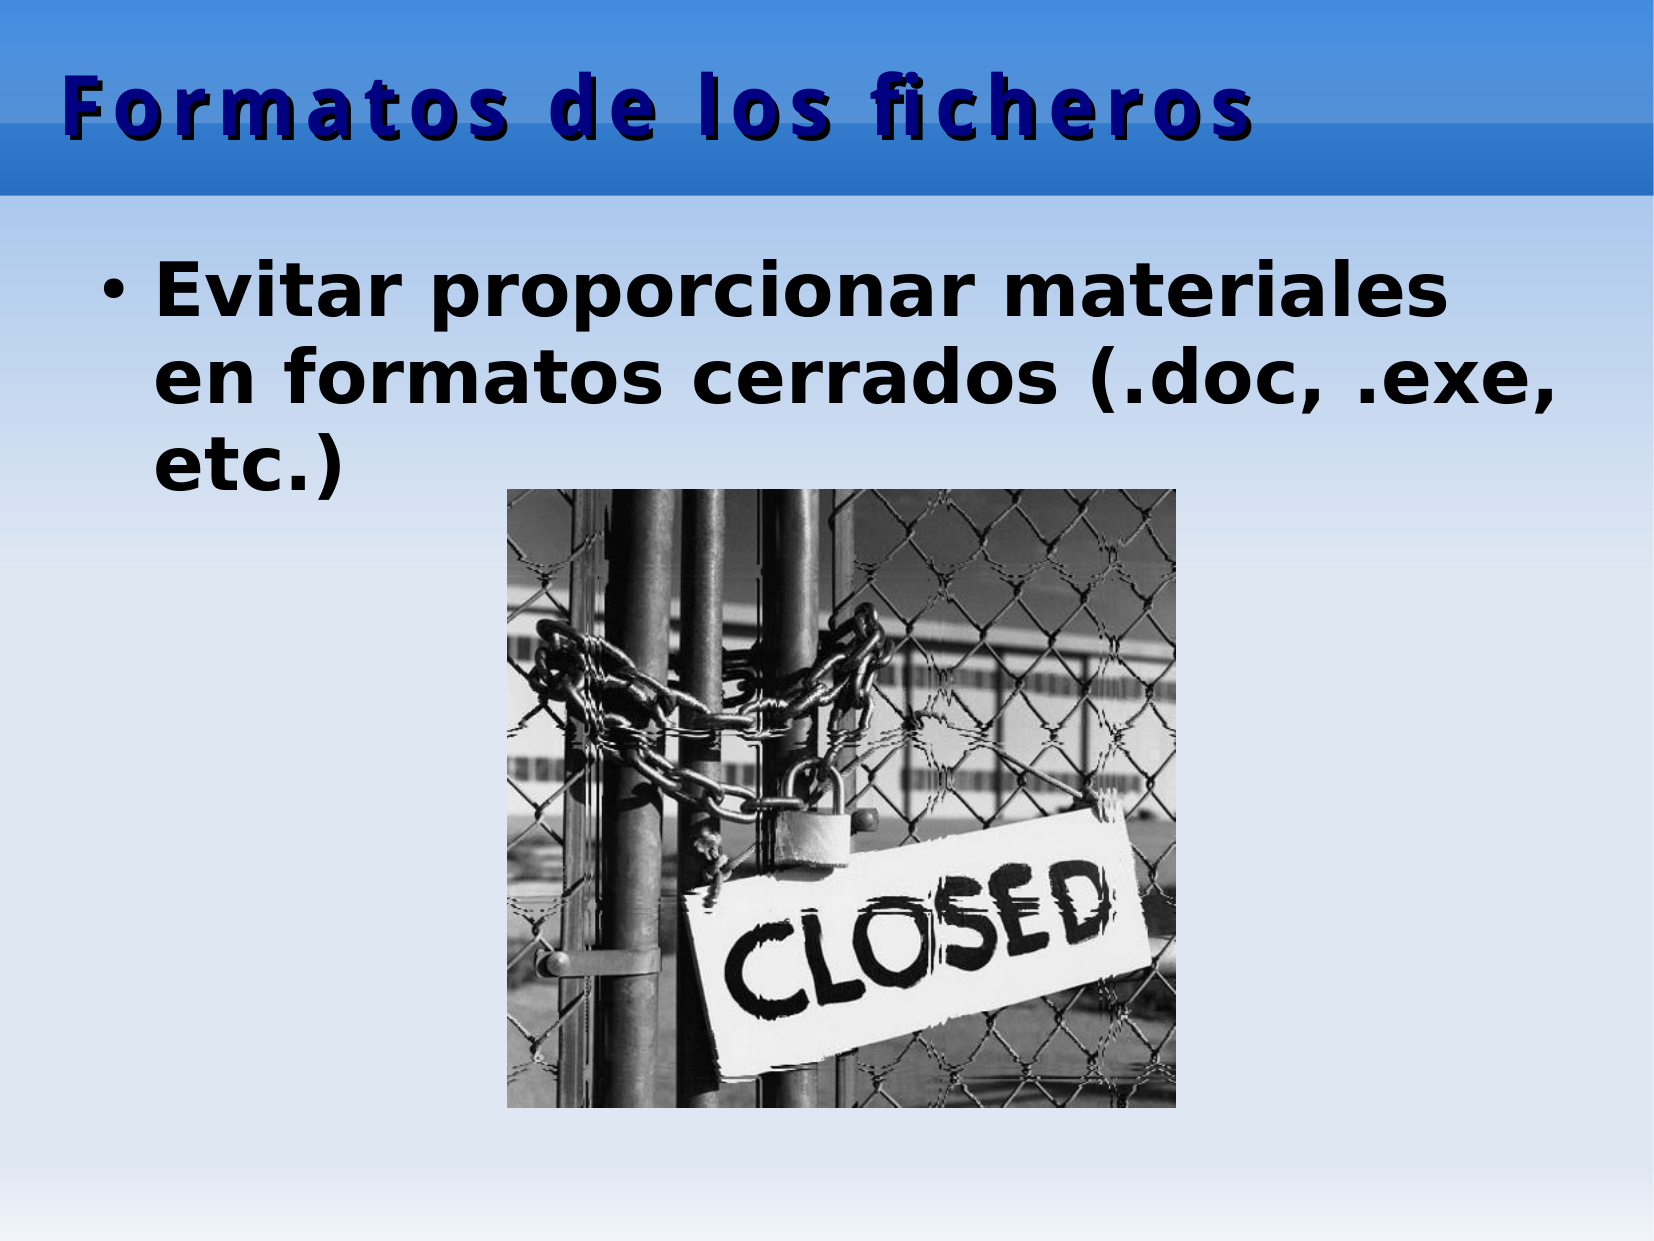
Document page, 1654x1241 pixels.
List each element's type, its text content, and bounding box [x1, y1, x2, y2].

picture [0, 0, 1654, 1241]
list Evitar proporcionar materiales en formatos cerrados (.doc, .exe, etc.) [82, 246, 1565, 1105]
title Formatos de los ficheros [59, 36, 1654, 171]
